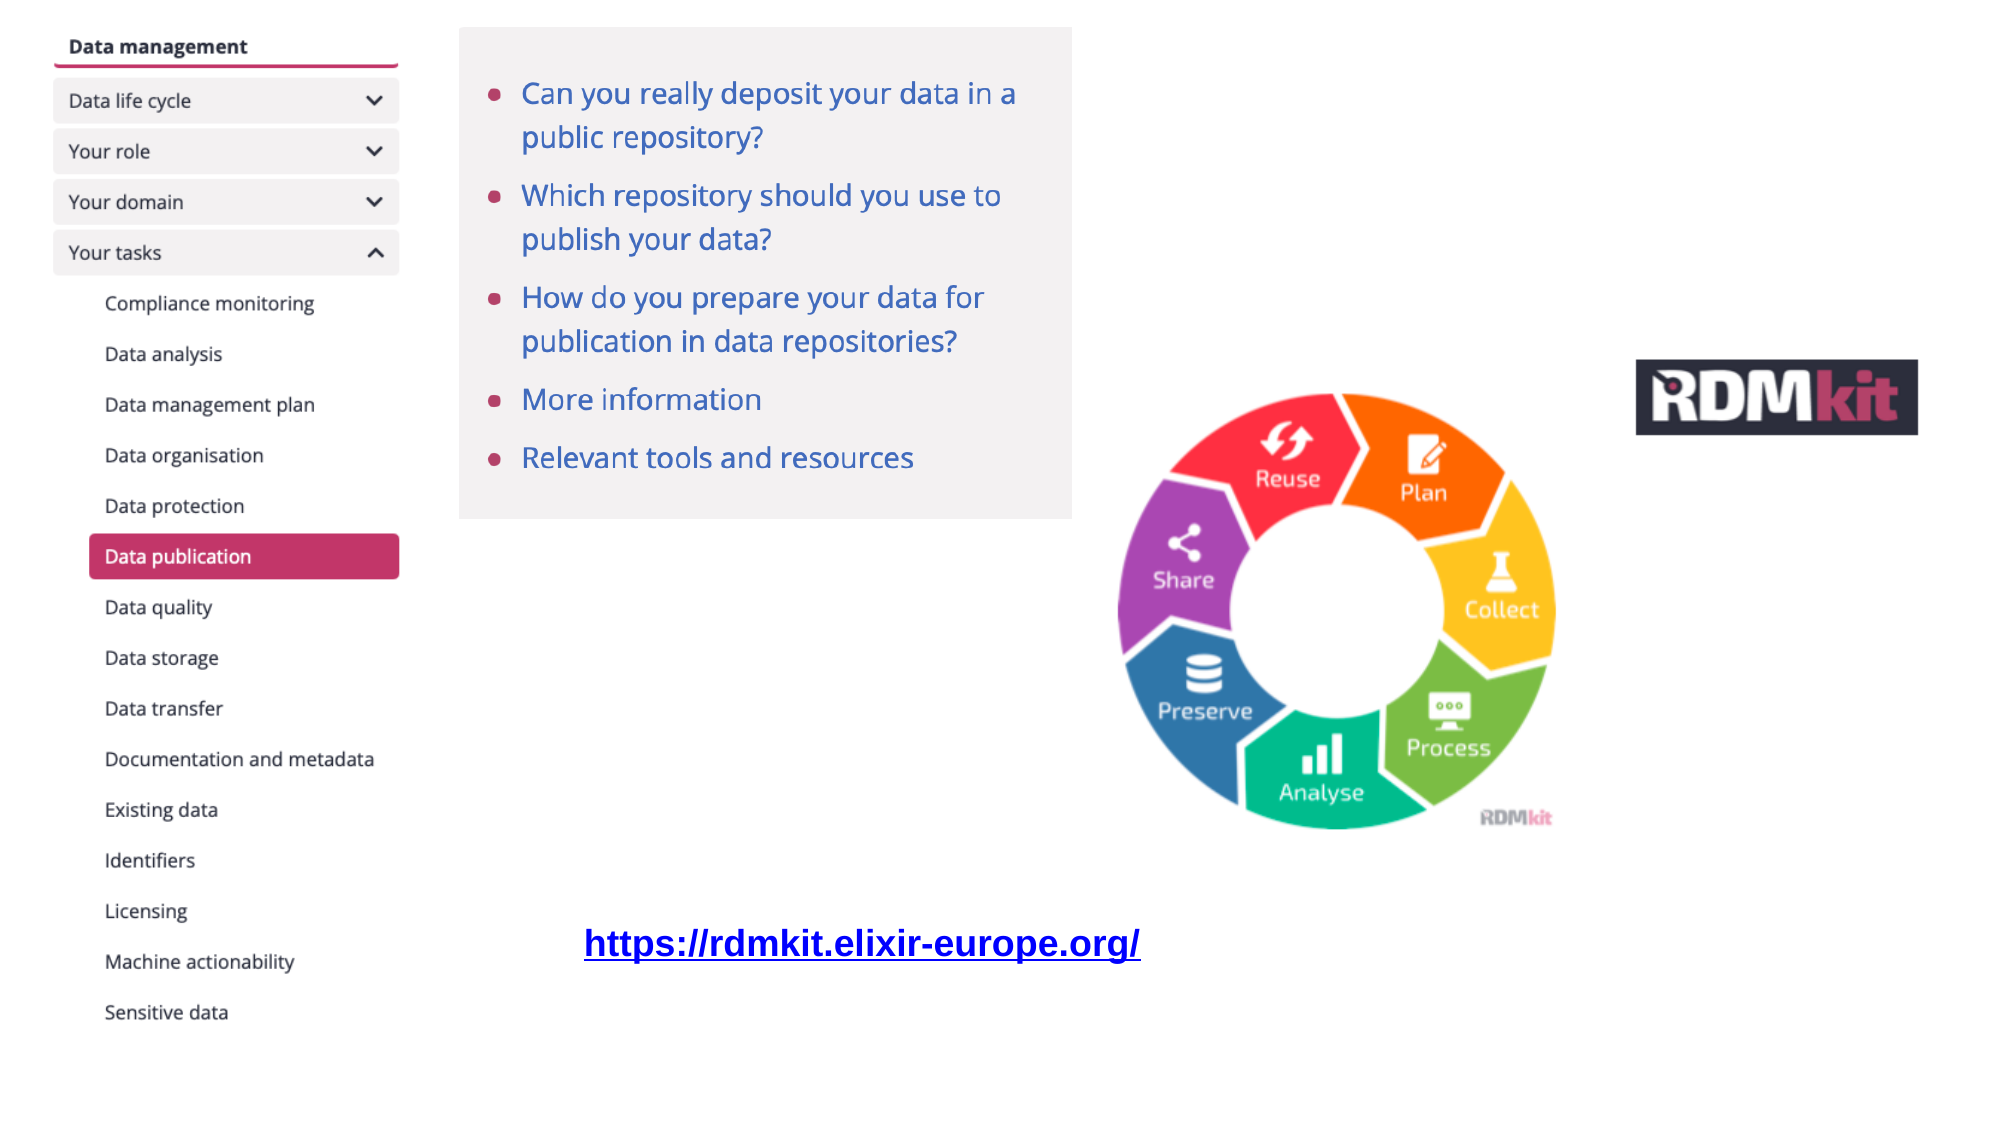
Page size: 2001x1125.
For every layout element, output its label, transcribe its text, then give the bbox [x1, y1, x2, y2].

text_box https://rdmkit.elixir-europe.org/ [568, 911, 1515, 1017]
picture [46, 32, 415, 1034]
picture [1090, 342, 1945, 871]
picture [459, 27, 1072, 519]
